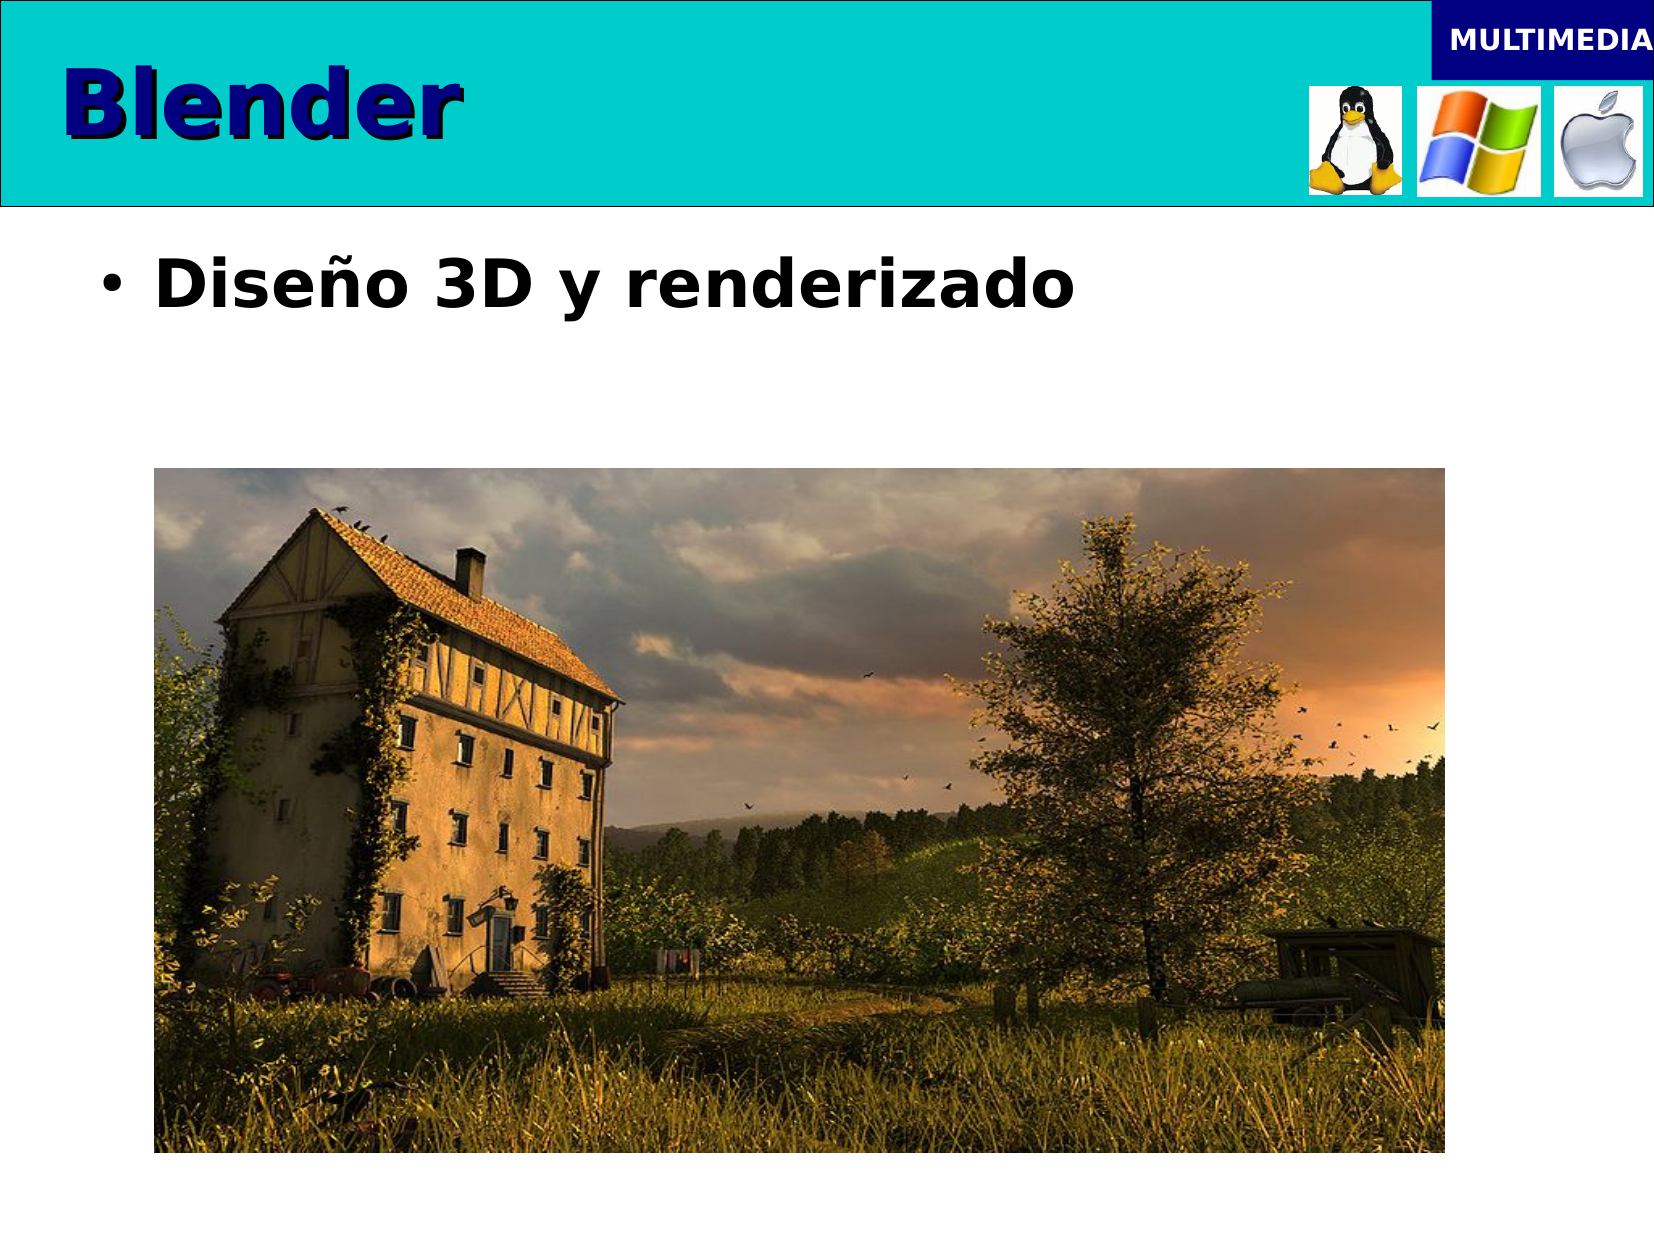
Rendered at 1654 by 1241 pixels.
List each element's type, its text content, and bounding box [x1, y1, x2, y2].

picture [1417, 86, 1541, 197]
title Blender [59, 22, 1654, 185]
picture [1309, 86, 1402, 195]
picture [1554, 86, 1643, 197]
text_box MULTIMEDIA [1431, 0, 1654, 81]
list Diseño 3D y renderizado [82, 245, 1571, 1094]
picture [154, 468, 1445, 1153]
